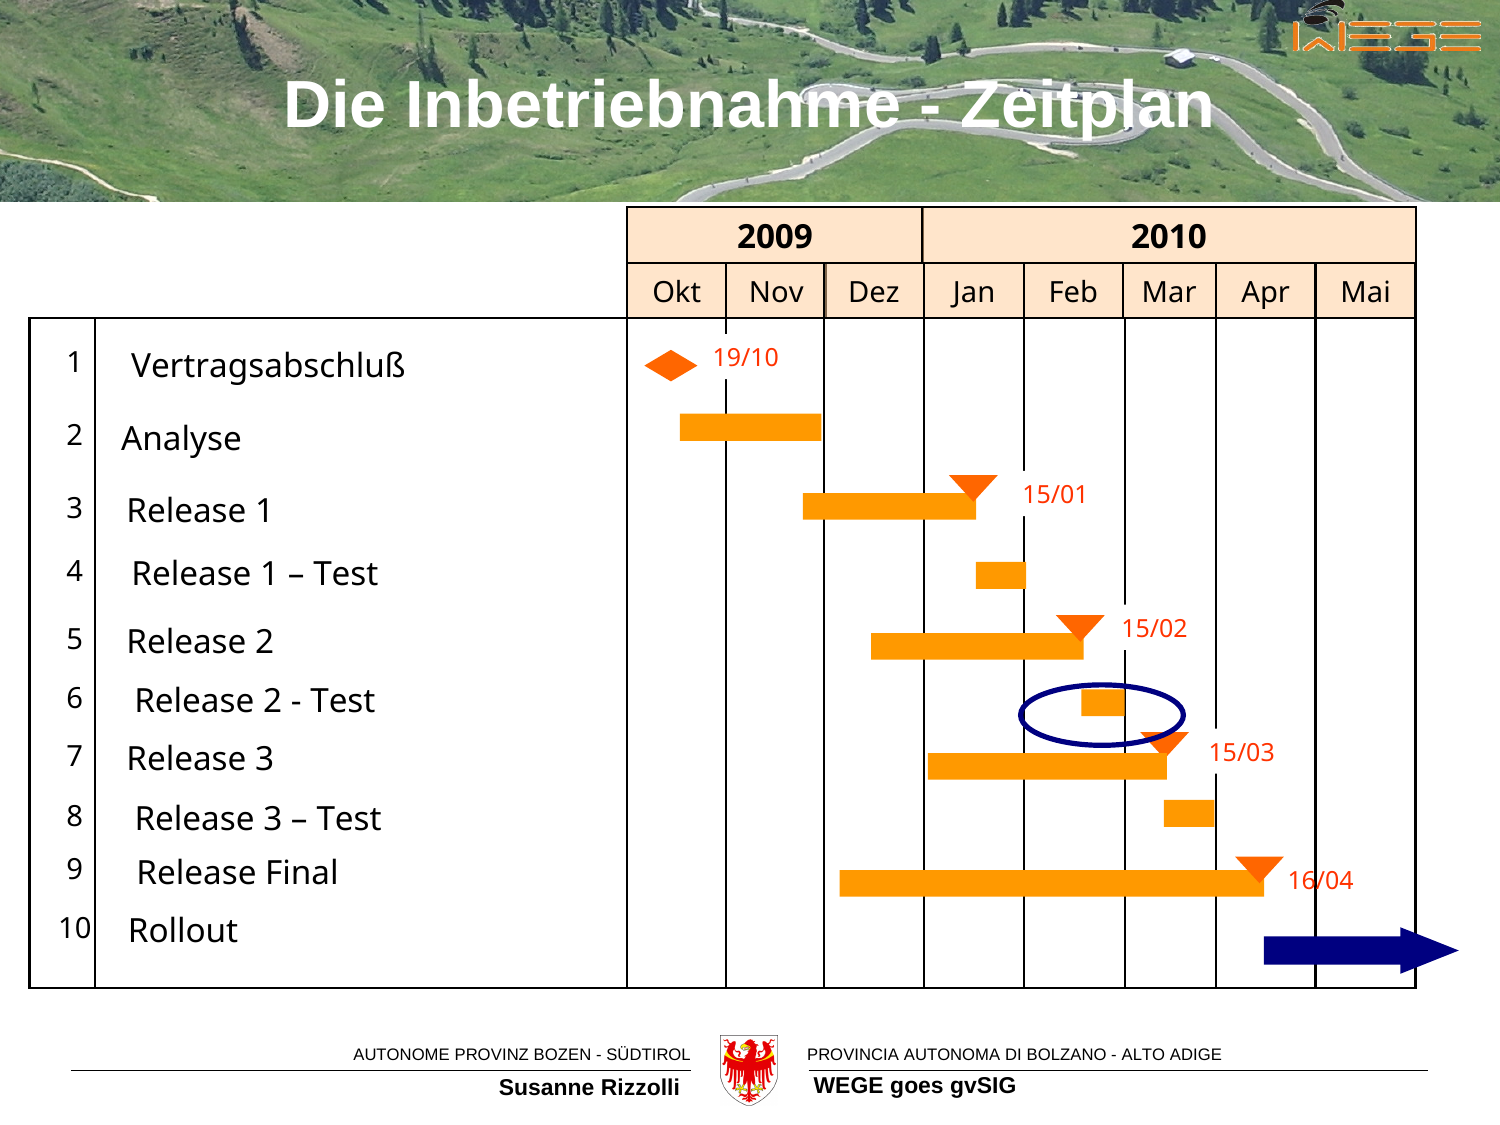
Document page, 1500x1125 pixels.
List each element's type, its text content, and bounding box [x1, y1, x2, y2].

picture [0, 72, 1500, 202]
text_box Dez [823, 262, 923, 319]
text_box Nov [726, 262, 823, 319]
text_box Release Final [121, 843, 364, 899]
text_box 19/10 [697, 334, 812, 380]
text_box 3 [51, 482, 94, 533]
title Die Inbetriebnahme - Zeitplan [75, 7, 1426, 195]
text_box 9 [51, 843, 99, 894]
text_box Release 3 – Test [119, 789, 398, 845]
text_box Vertragsabschluß [115, 336, 448, 392]
text_box Release 2 - Test [119, 671, 392, 727]
text_box 2 [51, 409, 94, 460]
text_box Release 2 [111, 613, 290, 669]
text_box Okt [626, 262, 726, 319]
text_box 15/03 [1193, 728, 1290, 774]
text_box 1 [51, 336, 94, 387]
text_box 4 [51, 544, 94, 596]
text_box Jan [923, 262, 1024, 319]
text_box Mar [1123, 262, 1215, 319]
text_box 2010 [921, 206, 1416, 262]
text_box 16/04 [1272, 856, 1369, 902]
text_box 6 [51, 671, 94, 722]
text_box 5 [51, 613, 94, 664]
text_box Release 1 – Test [116, 544, 395, 601]
text_box 15/02 [1106, 604, 1204, 650]
text_box Release 3 [111, 729, 290, 786]
text_box [628, 319, 1459, 988]
picture [720, 1035, 778, 1106]
text_box Mai [1315, 262, 1416, 319]
text_box Feb [1024, 262, 1123, 319]
text_box 8 [51, 789, 94, 840]
text_box Release 1 [111, 482, 290, 538]
text_box Rollout [103, 901, 263, 958]
text_box Analyse [106, 409, 258, 465]
text_box Apr [1215, 262, 1315, 319]
text_box 15/01 [1007, 470, 1105, 517]
text_box 7 [51, 729, 94, 781]
text_box 10 [42, 901, 107, 953]
text_box 2009 [626, 206, 921, 262]
